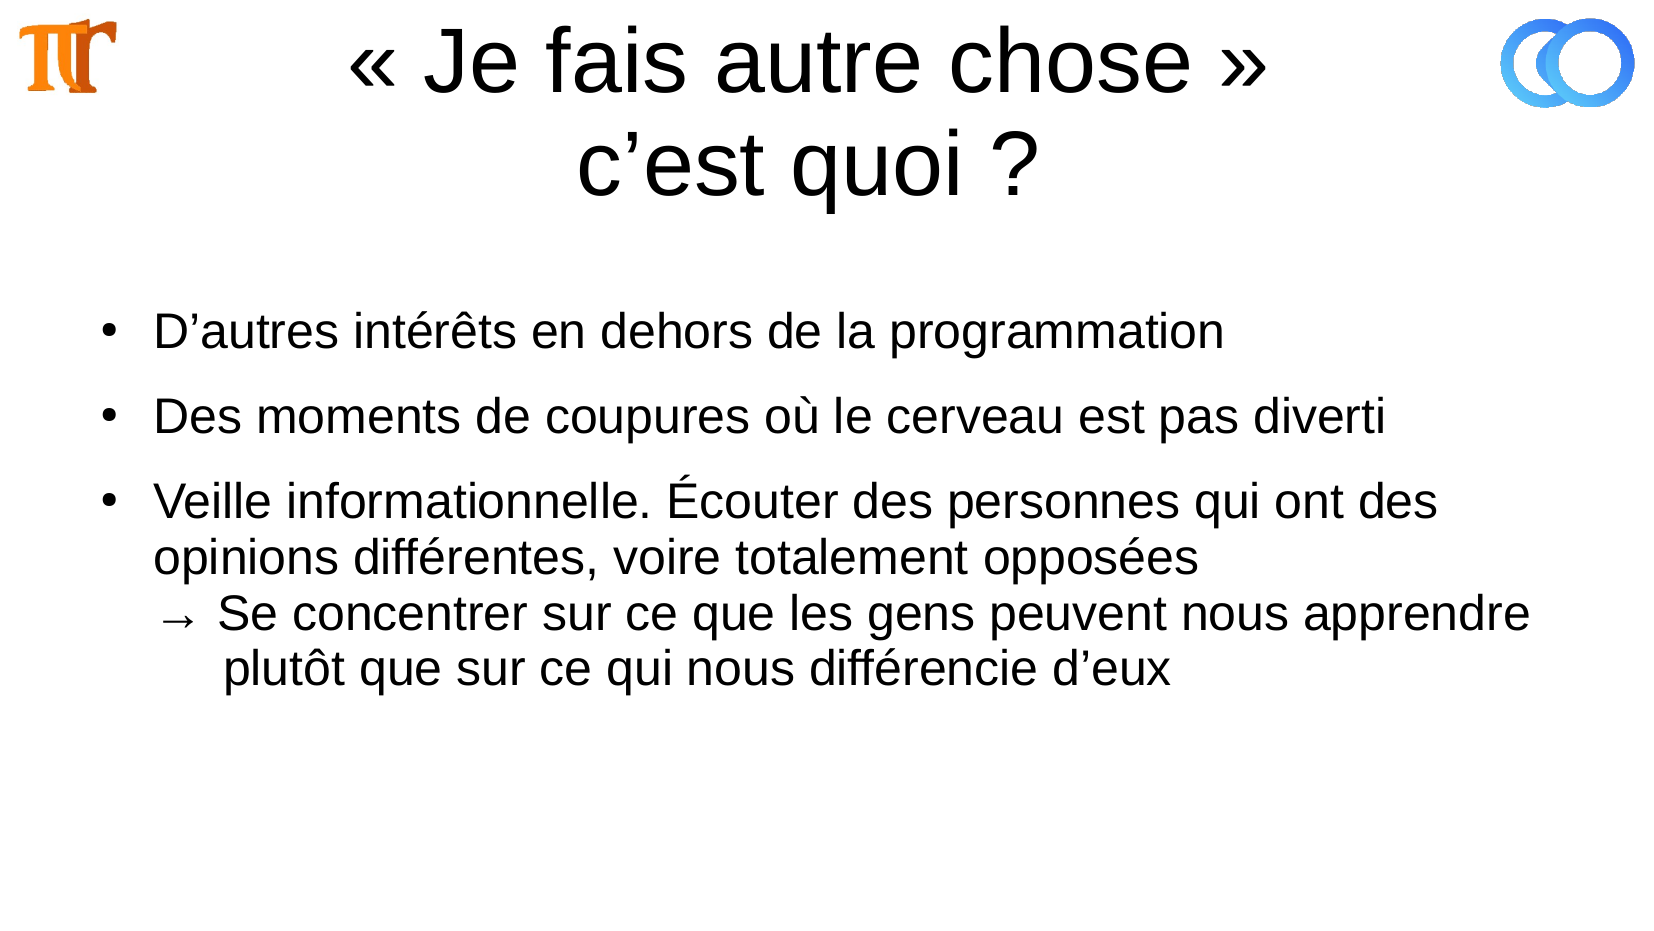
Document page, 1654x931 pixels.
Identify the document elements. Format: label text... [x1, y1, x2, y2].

picture [1450, 0, 1654, 142]
title « Je fais autre chose » c’est quoi ? [64, 9, 1554, 215]
list D’autres intérêts en dehors de la programmation Des moments de coupures où le cerveau est pas diverti Veille informationnelle. Écouter des personnes qui ont des opinions différentes, voire totalement opposées → Se concentrer sur ce que les gens peuvent nous apprendre plutôt que sur ce qui nous différencie d’eux [82, 217, 1571, 758]
picture [17, 5, 119, 107]
